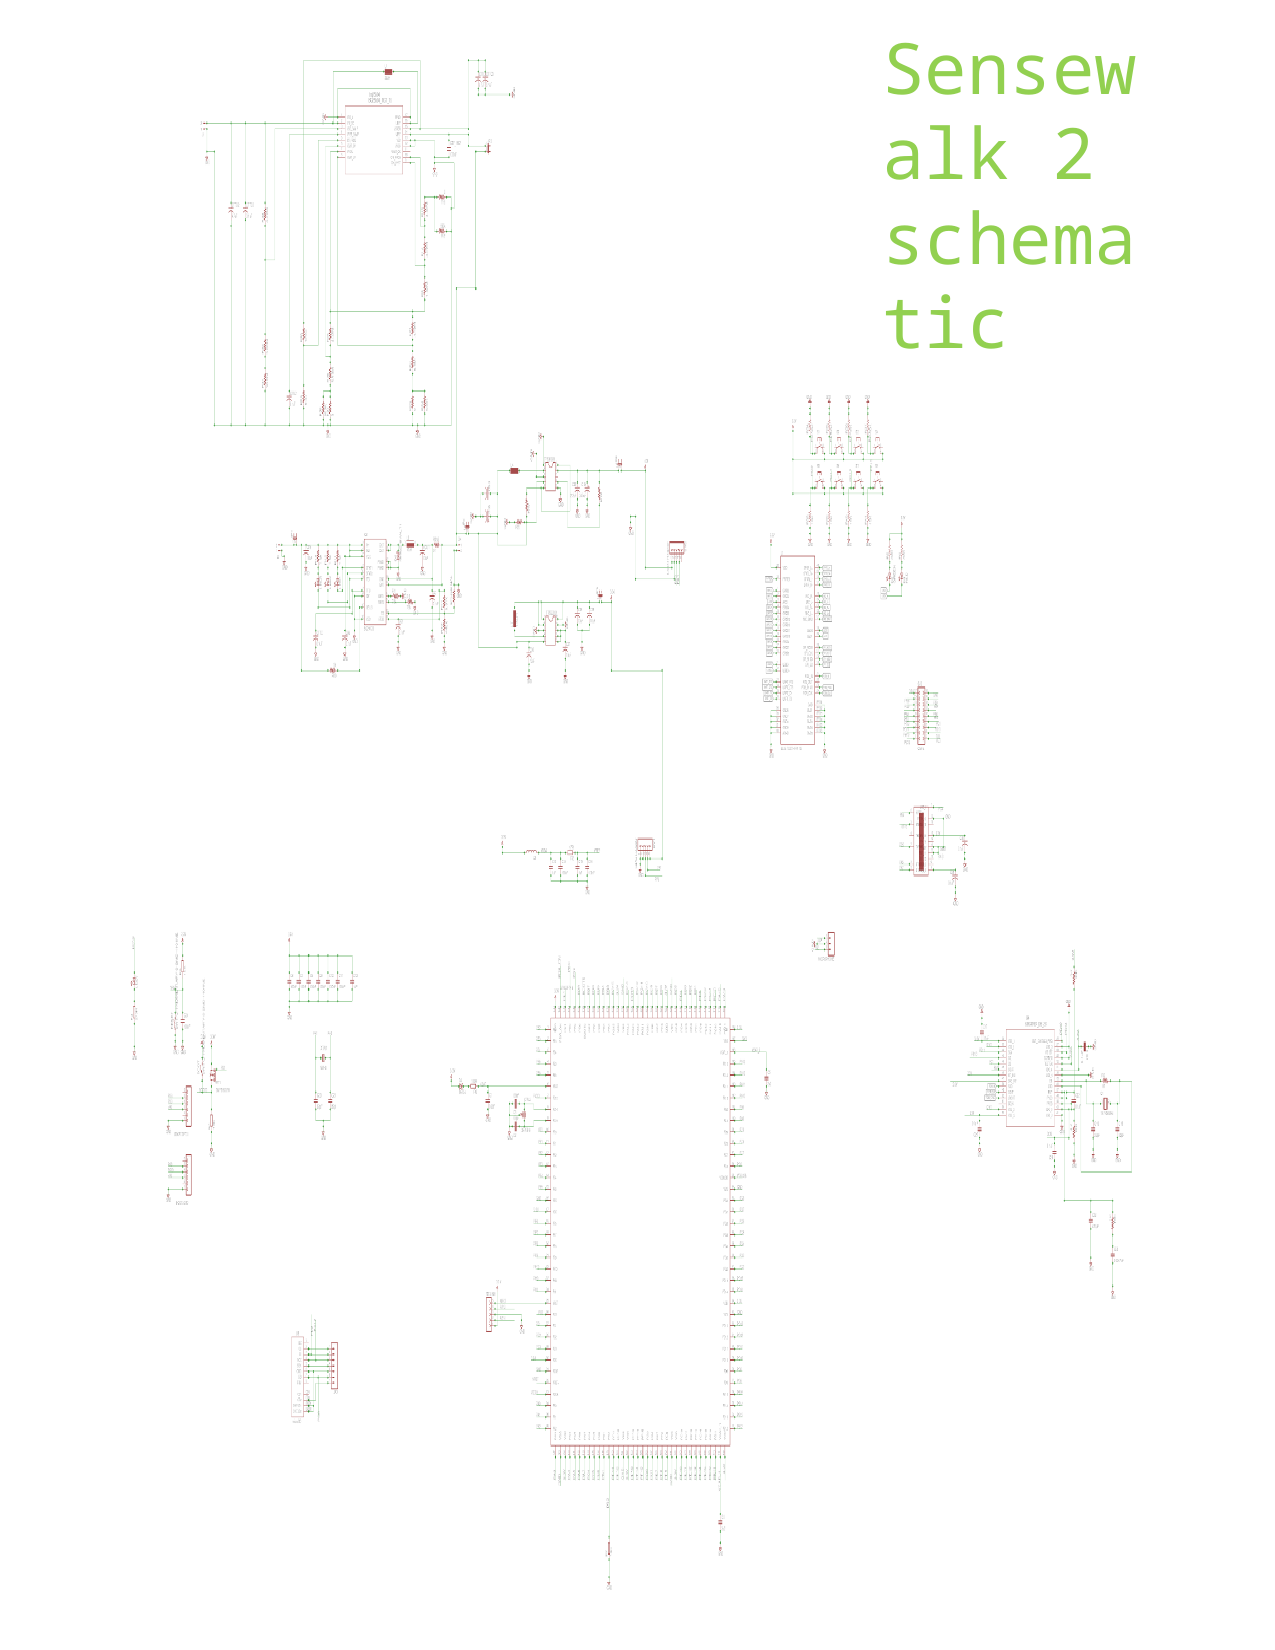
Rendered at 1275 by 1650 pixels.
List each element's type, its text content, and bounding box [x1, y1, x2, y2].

title Sensewalk 2 schematic [867, 0, 1164, 379]
picture [130, 58, 1132, 1592]
